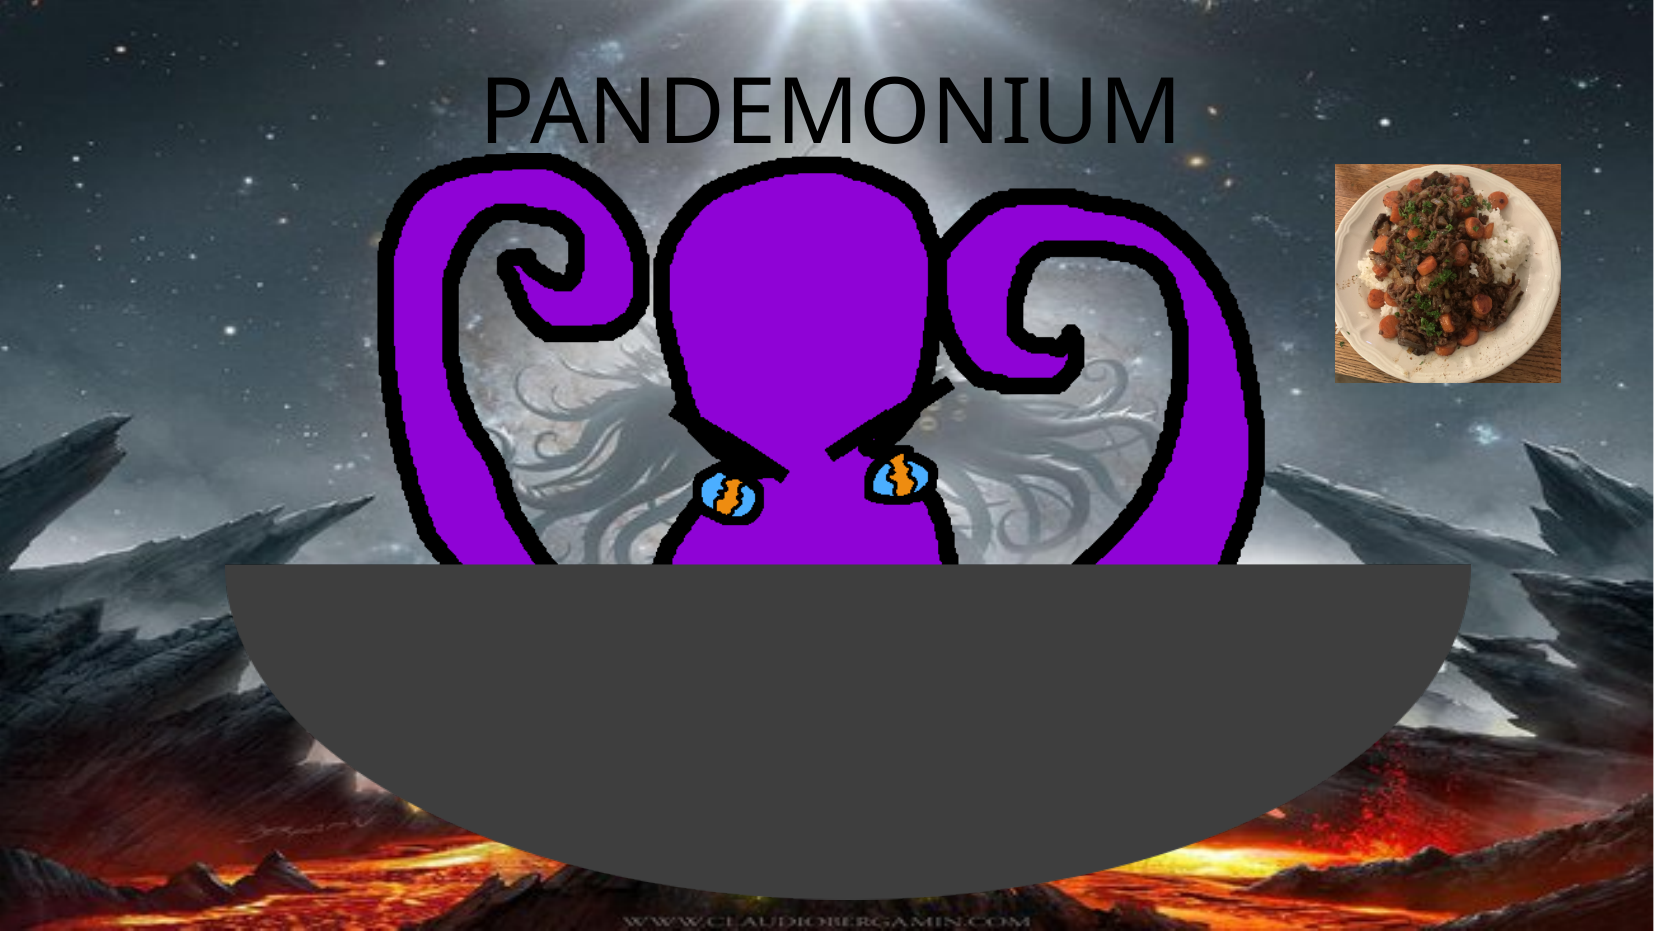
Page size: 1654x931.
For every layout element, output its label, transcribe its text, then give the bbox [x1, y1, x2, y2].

picture [0, 0, 1654, 931]
title PANDEMONIUM [86, 30, 1576, 186]
